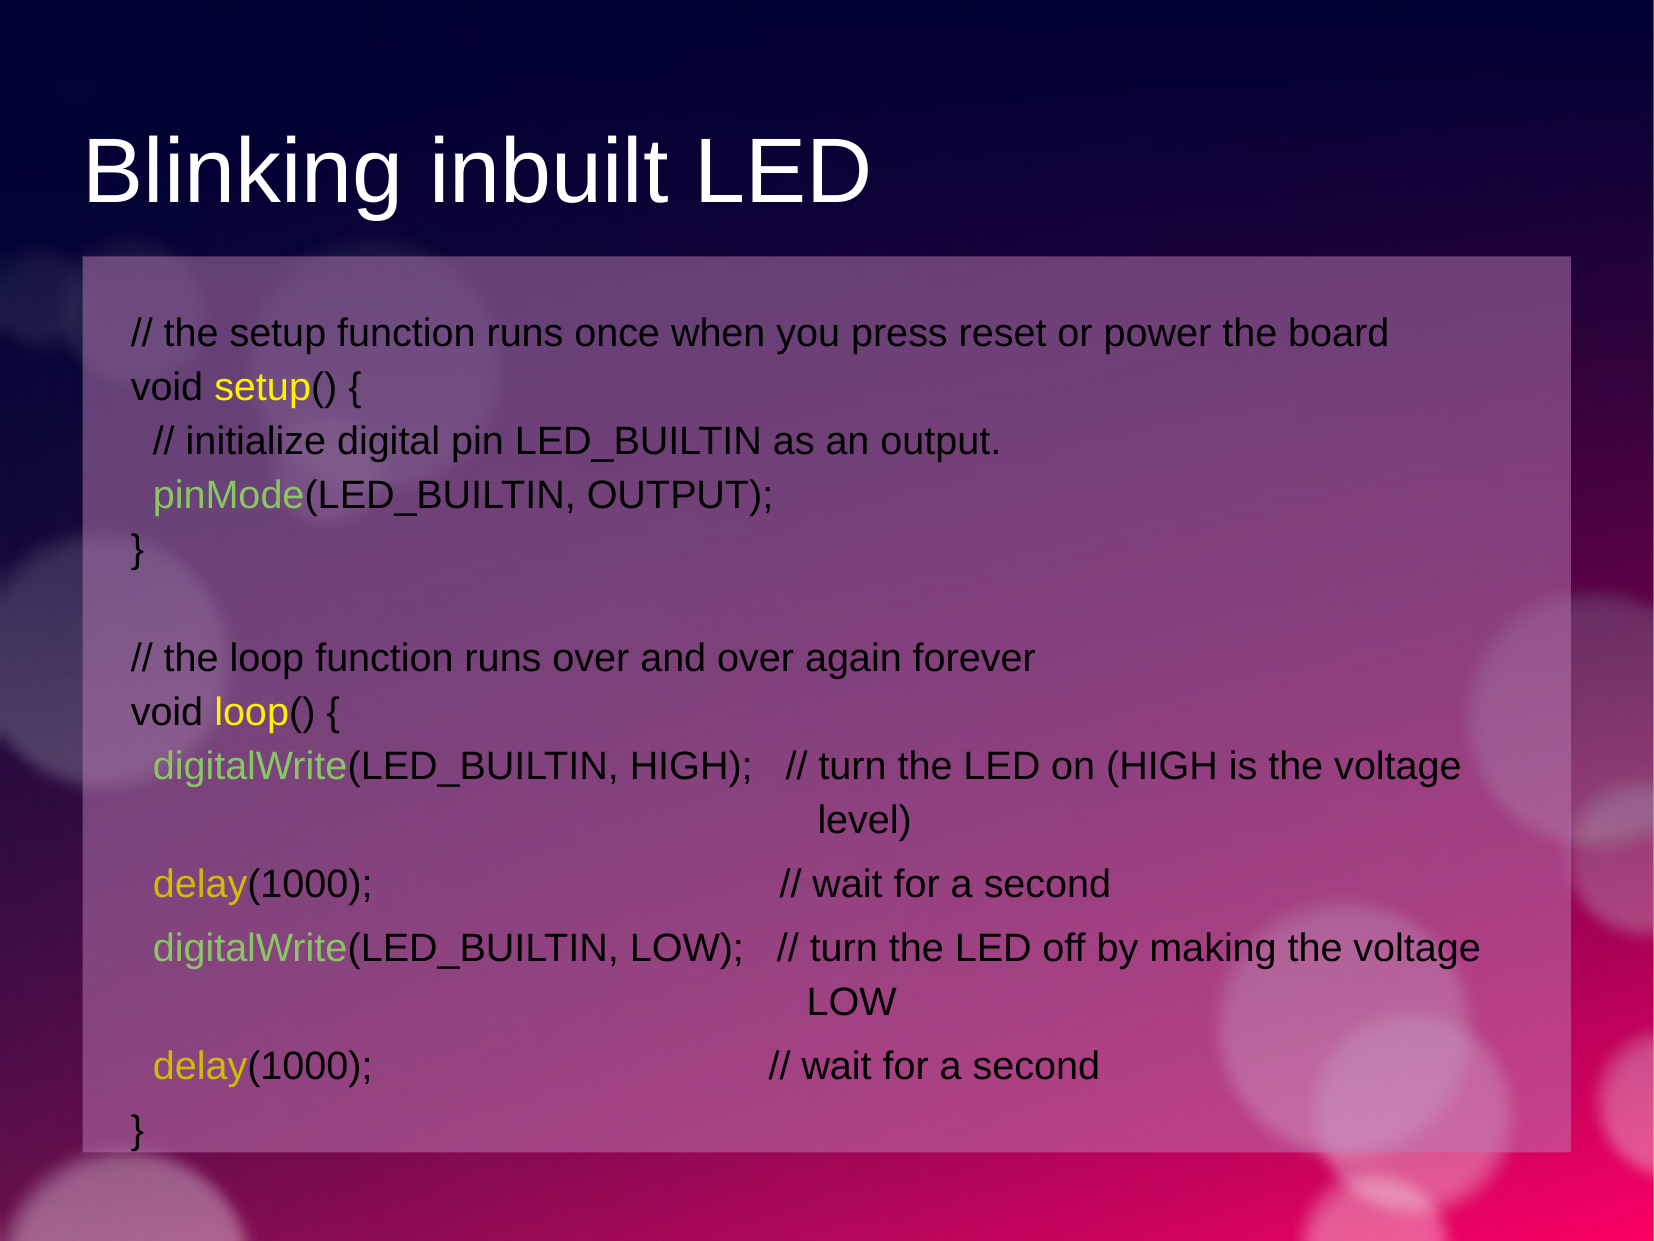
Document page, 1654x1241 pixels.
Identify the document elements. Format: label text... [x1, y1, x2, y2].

list // the setup function runs once when you press reset or power the board void setup() { // initialize digital pin LED_BUILTIN as an output. pinMode(LED_BUILTIN, OUTPUT); } // the loop function runs over and over again forever void loop() { digitalWrite(LED_BUILTIN, HIGH); // turn the LED on (HIGH is the voltage level) delay(1000); // wait for a second digitalWrite(LED_BUILTIN, LOW); // turn the LED off by making the voltage LOW delay(1000); // wait for a second } [82, 256, 1571, 1153]
picture [0, 0, 1654, 1241]
title Blinking inbuilt LED [82, 67, 1571, 256]
